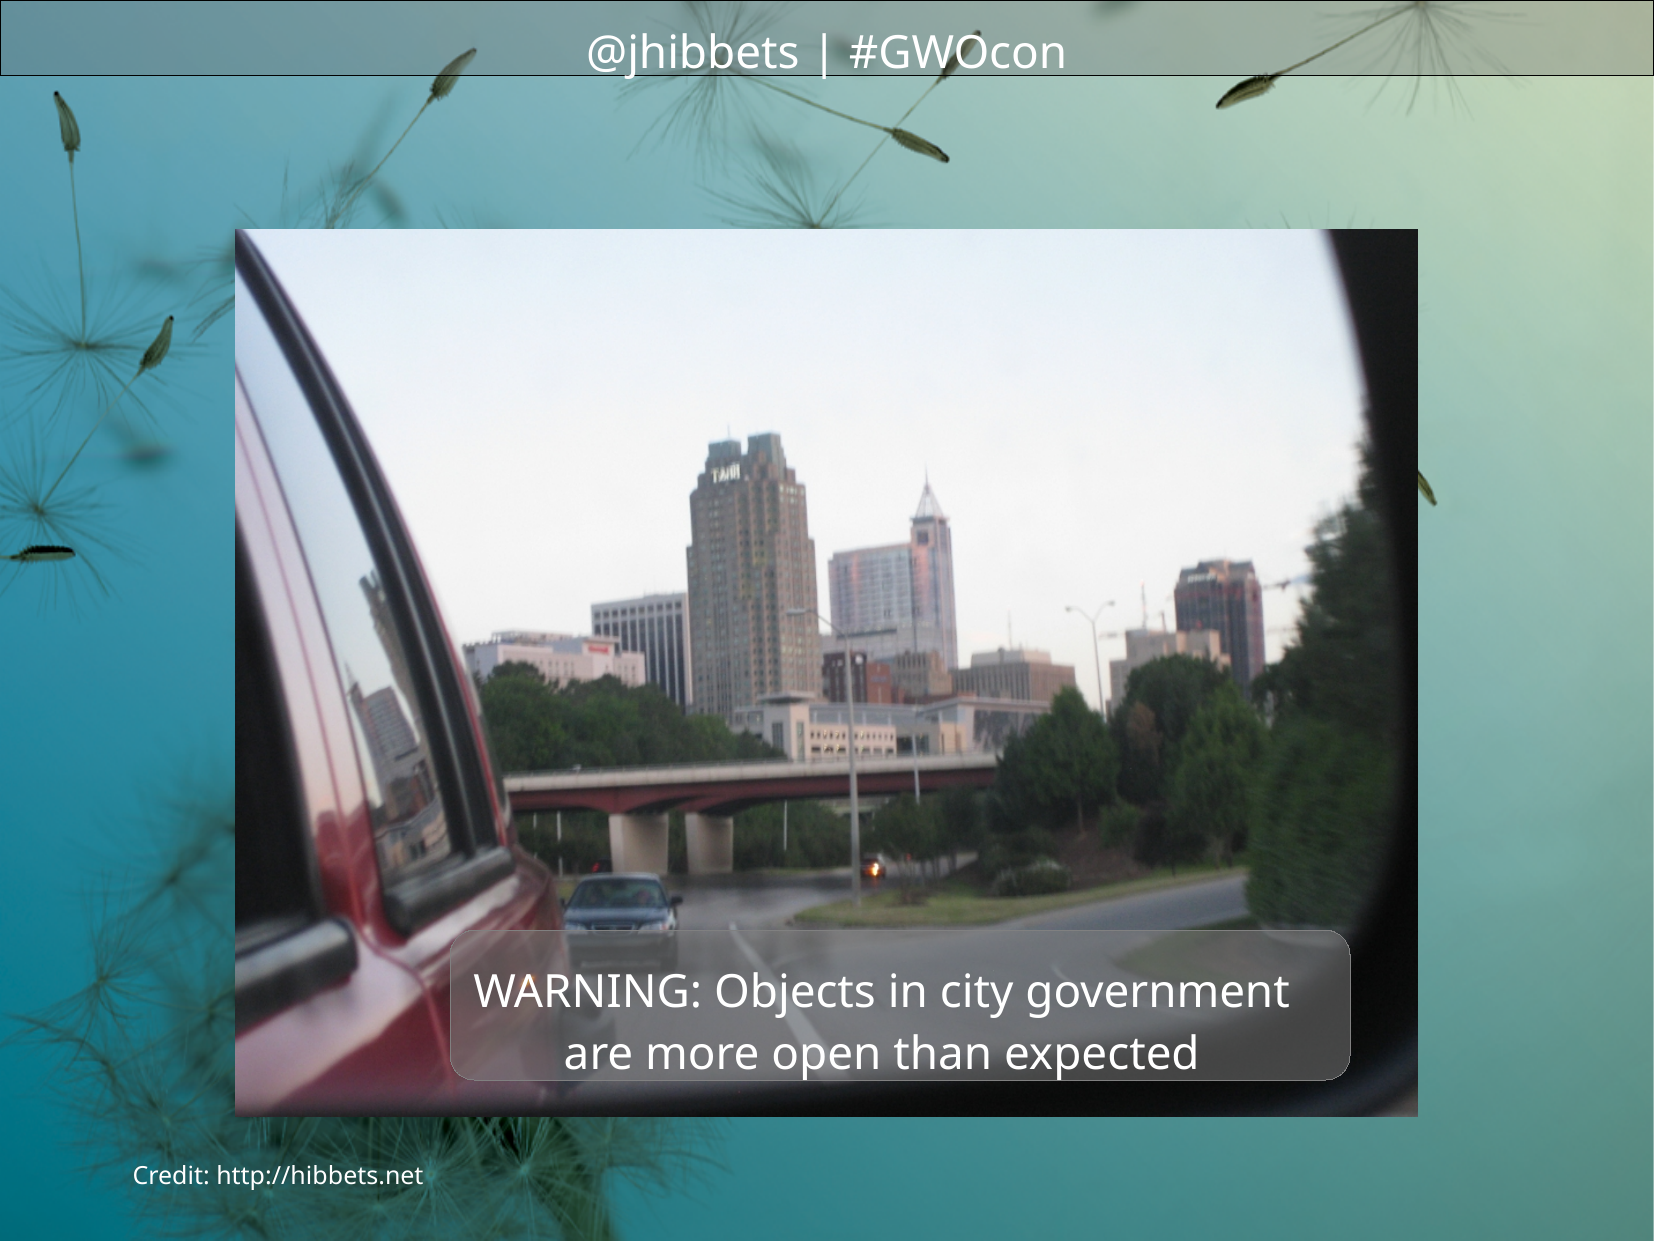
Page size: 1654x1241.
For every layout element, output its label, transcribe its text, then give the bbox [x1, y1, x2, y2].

text_box [450, 930, 1350, 1081]
text_box Credit: http://hibbets.net [117, 1150, 444, 1194]
picture [0, 76, 1654, 1241]
text_box WARNING: Objects in city government are more open than expected [458, 950, 1359, 1068]
